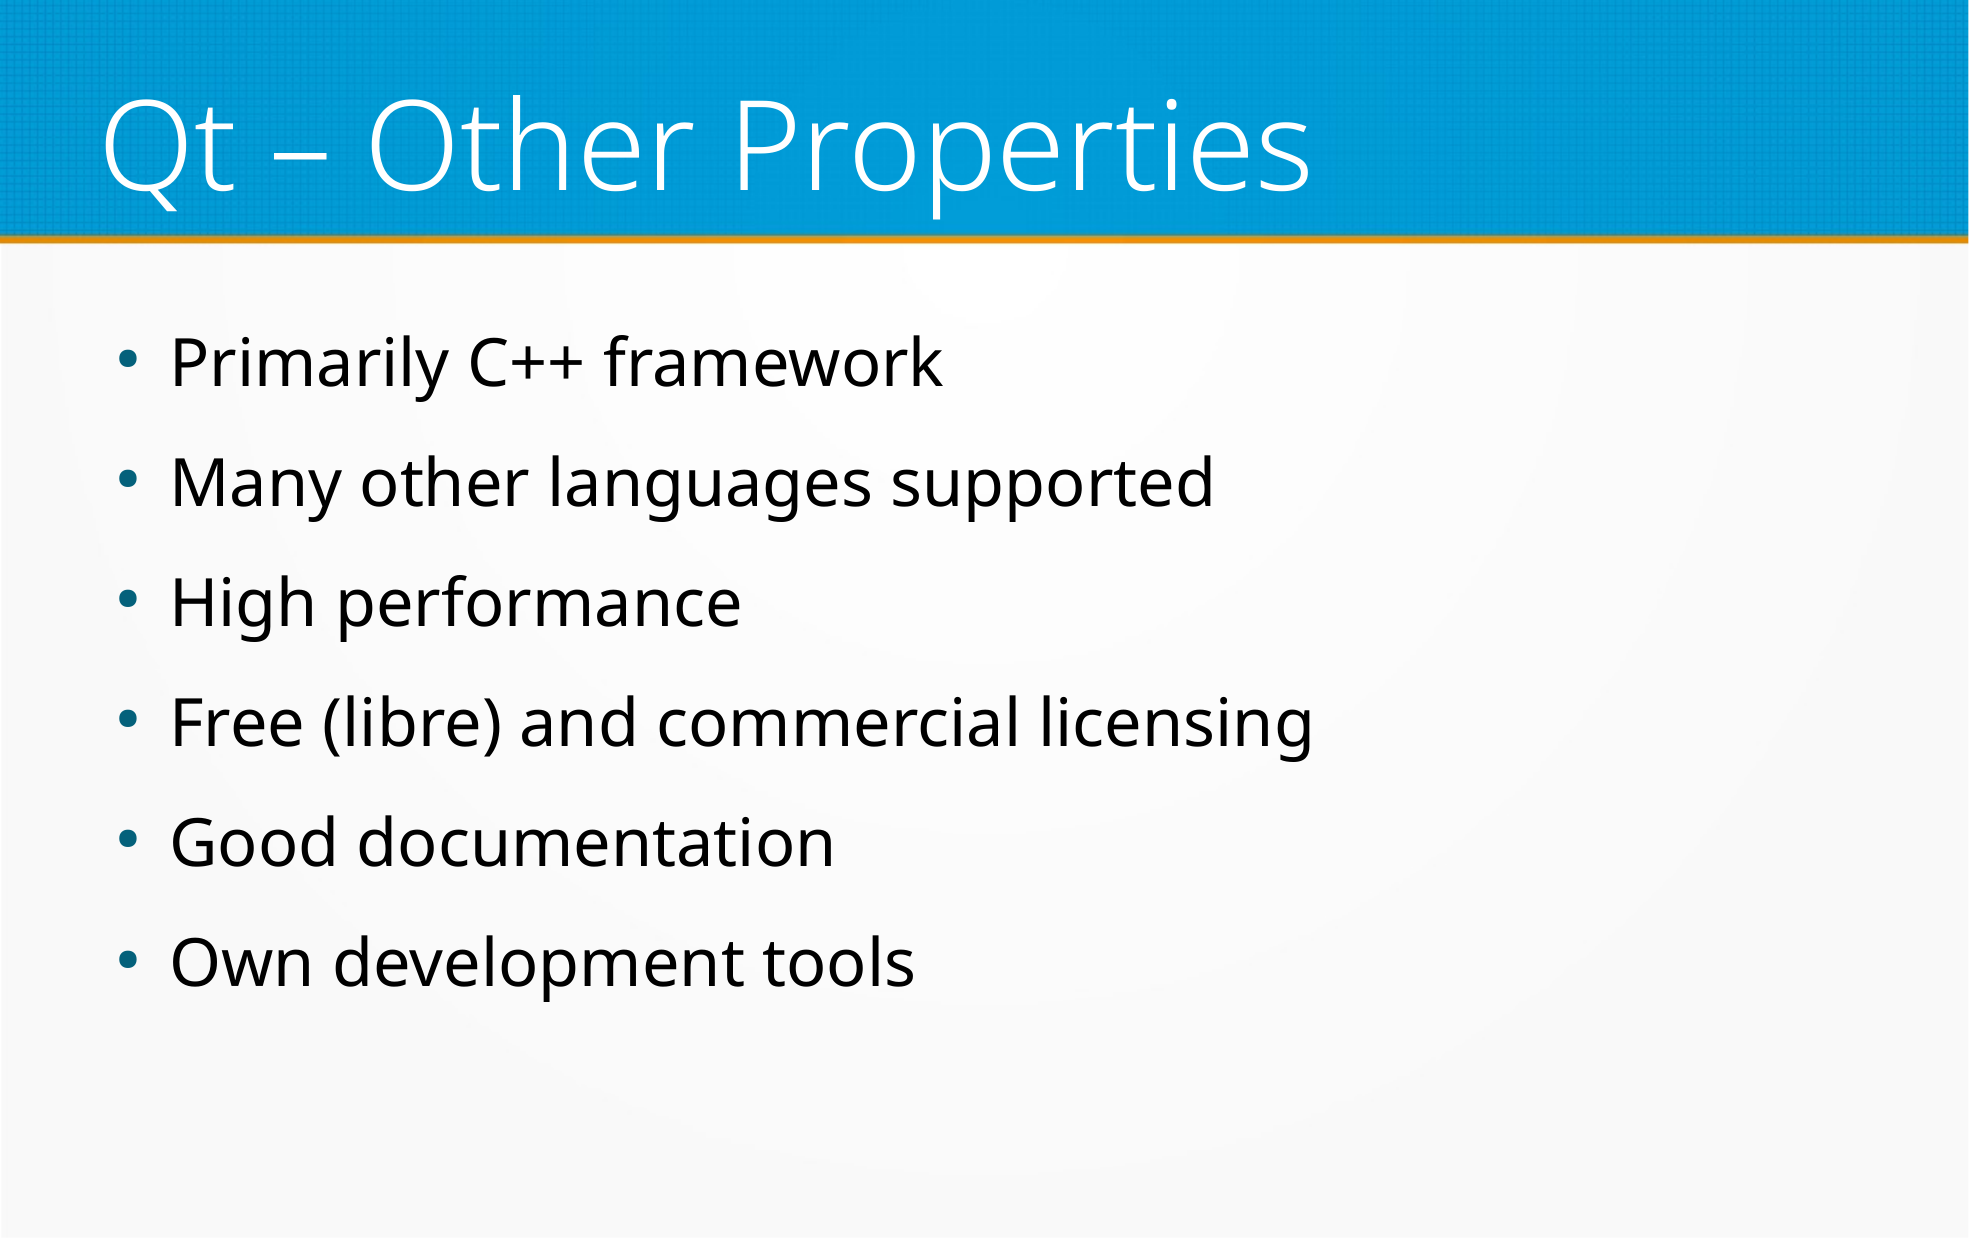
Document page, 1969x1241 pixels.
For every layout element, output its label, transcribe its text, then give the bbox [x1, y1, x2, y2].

picture [0, 233, 1969, 1241]
list Primarily C++ framework Many other languages supported High performance Free (libre) and commercial licensing Good documentation Own development tools [98, 315, 1861, 1081]
title Qt – Other Properties [98, 19, 1870, 227]
